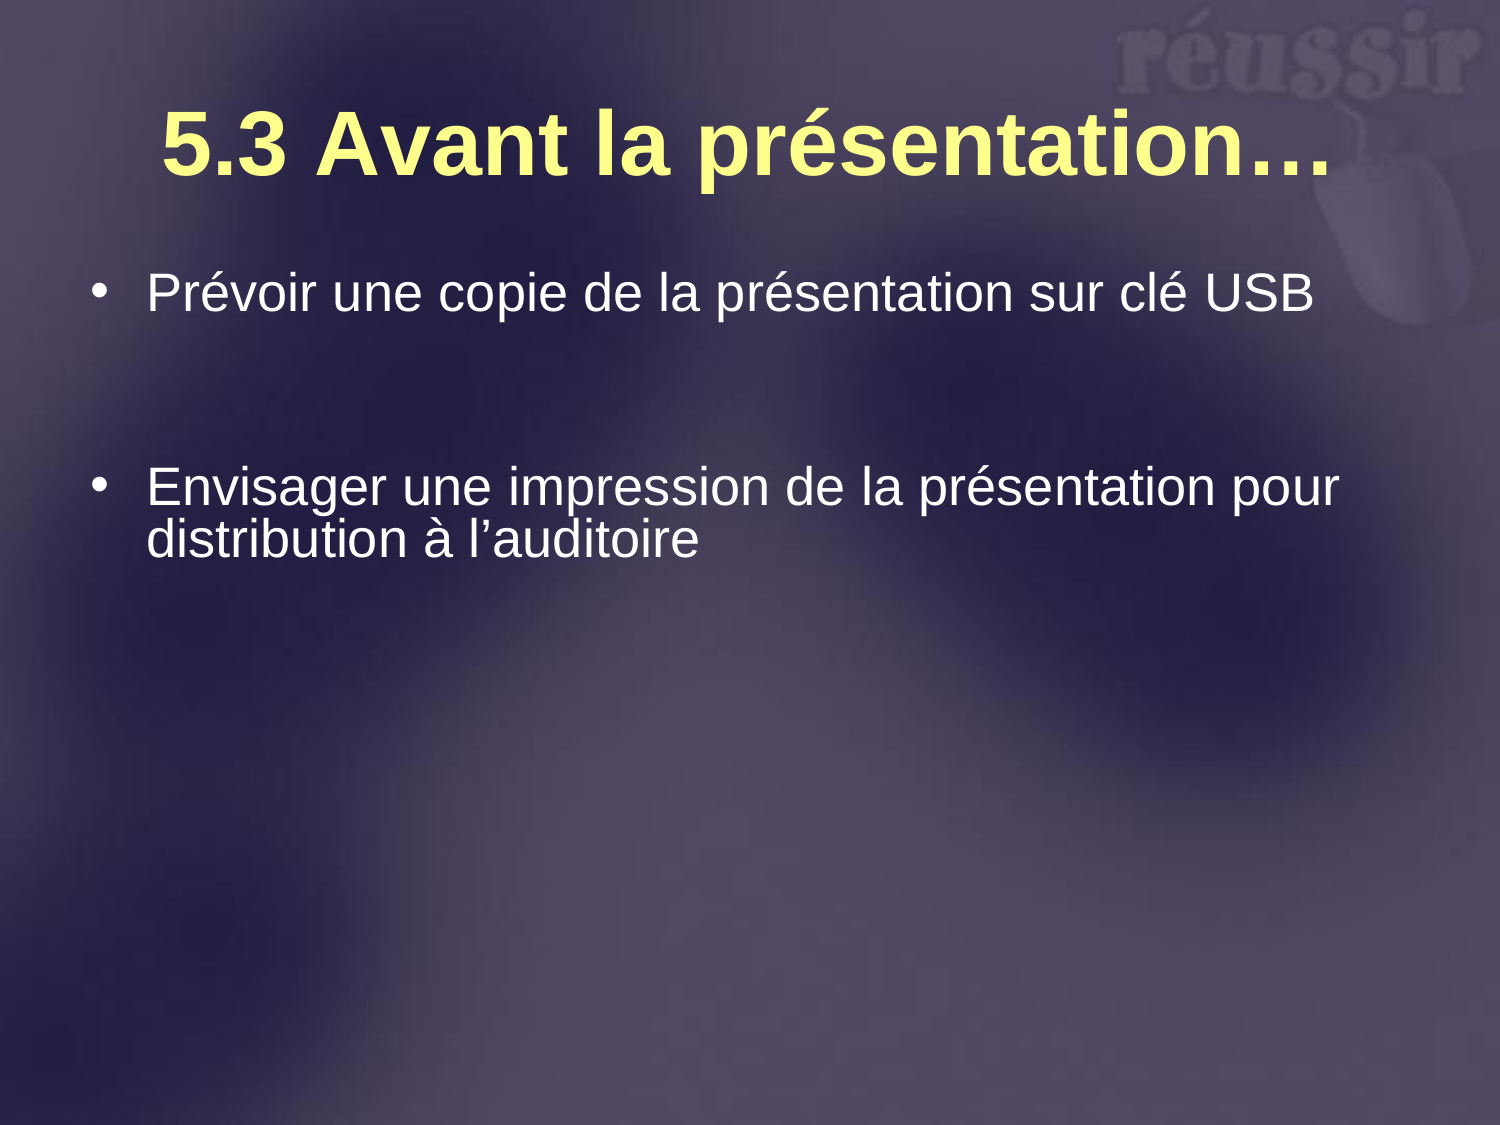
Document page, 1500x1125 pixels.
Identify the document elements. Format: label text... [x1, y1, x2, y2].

list Prévoir une copie de la présentation sur clé USB Envisager une impression de la présentation pour distribution à l’auditoire [75, 262, 1426, 1005]
picture [0, 0, 1500, 1125]
title 5.3 Avant la présentation… [75, 45, 1426, 233]
